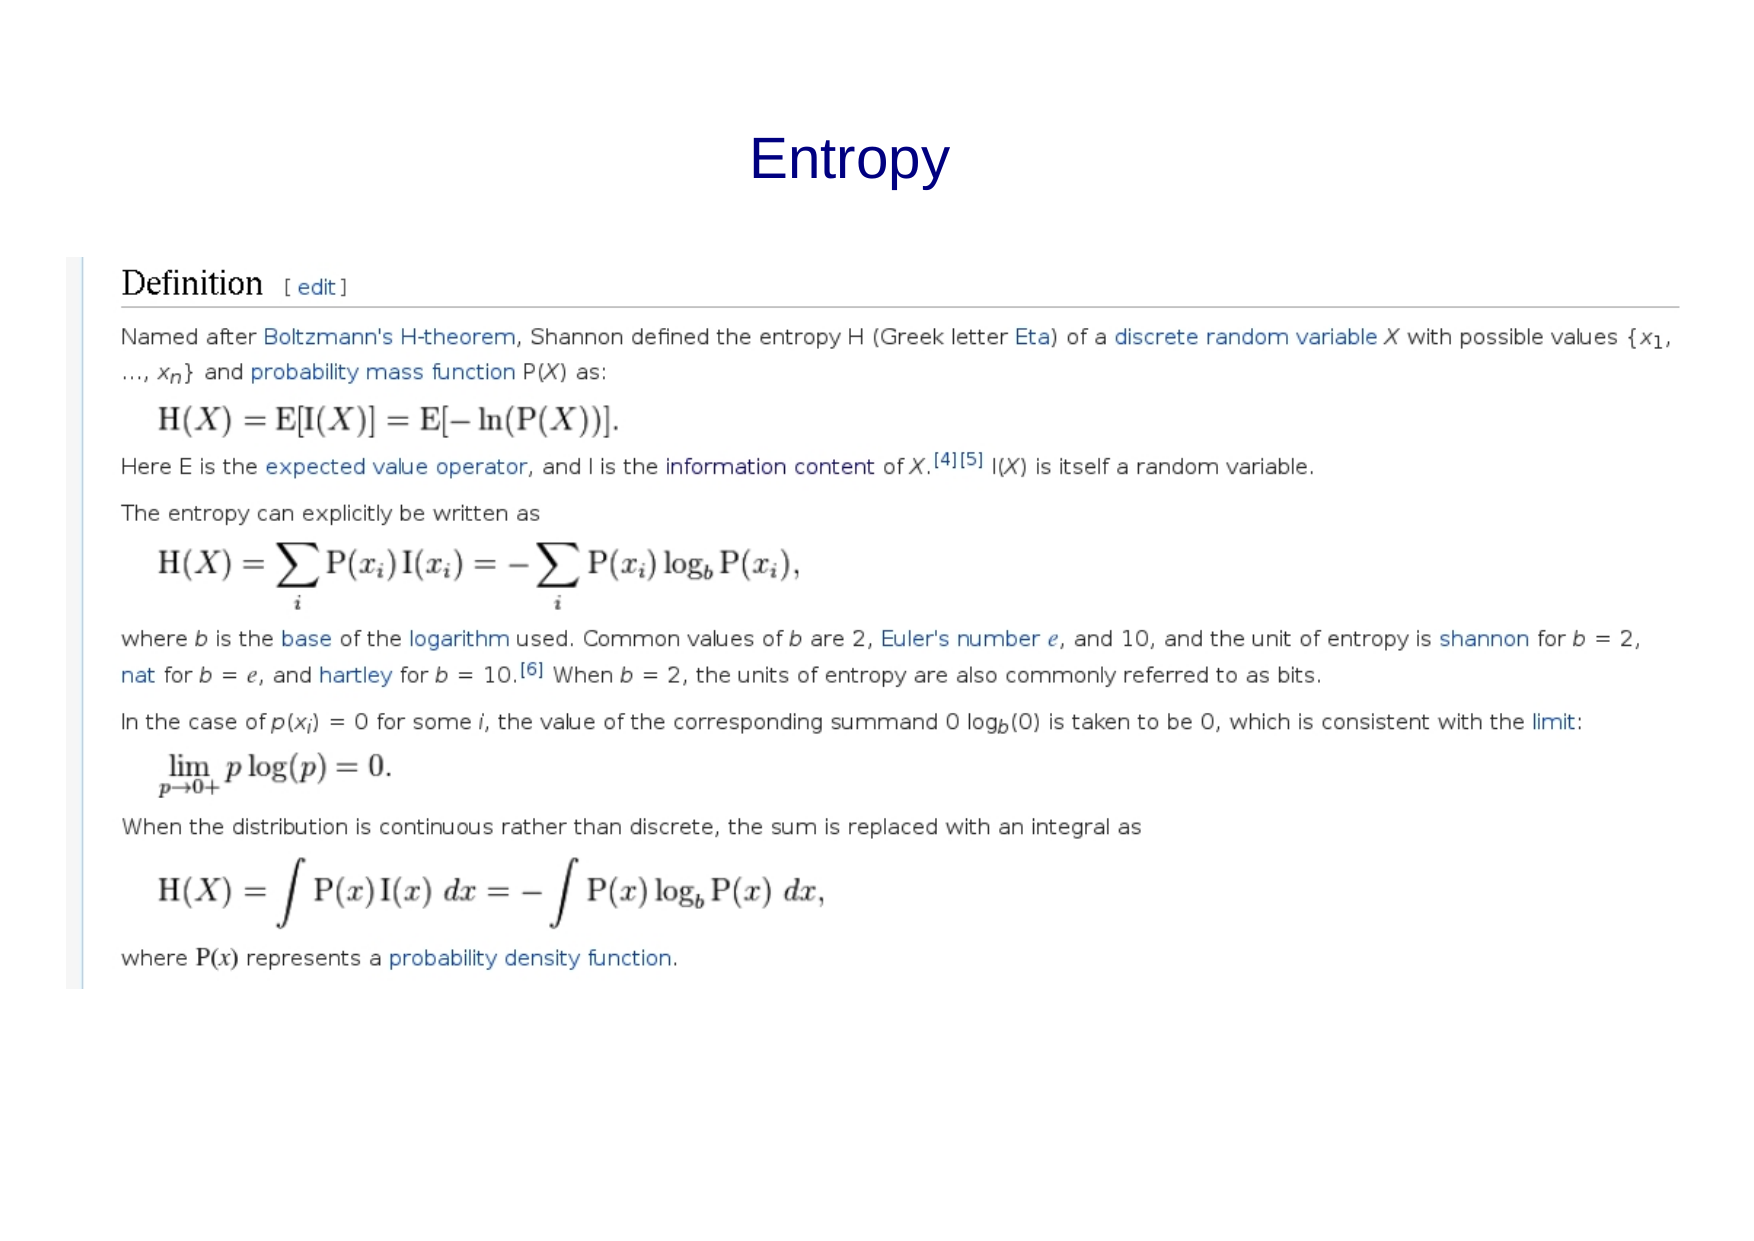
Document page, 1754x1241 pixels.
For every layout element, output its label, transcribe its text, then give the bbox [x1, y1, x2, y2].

picture [66, 257, 1703, 989]
text_box Entropy [734, 118, 966, 198]
